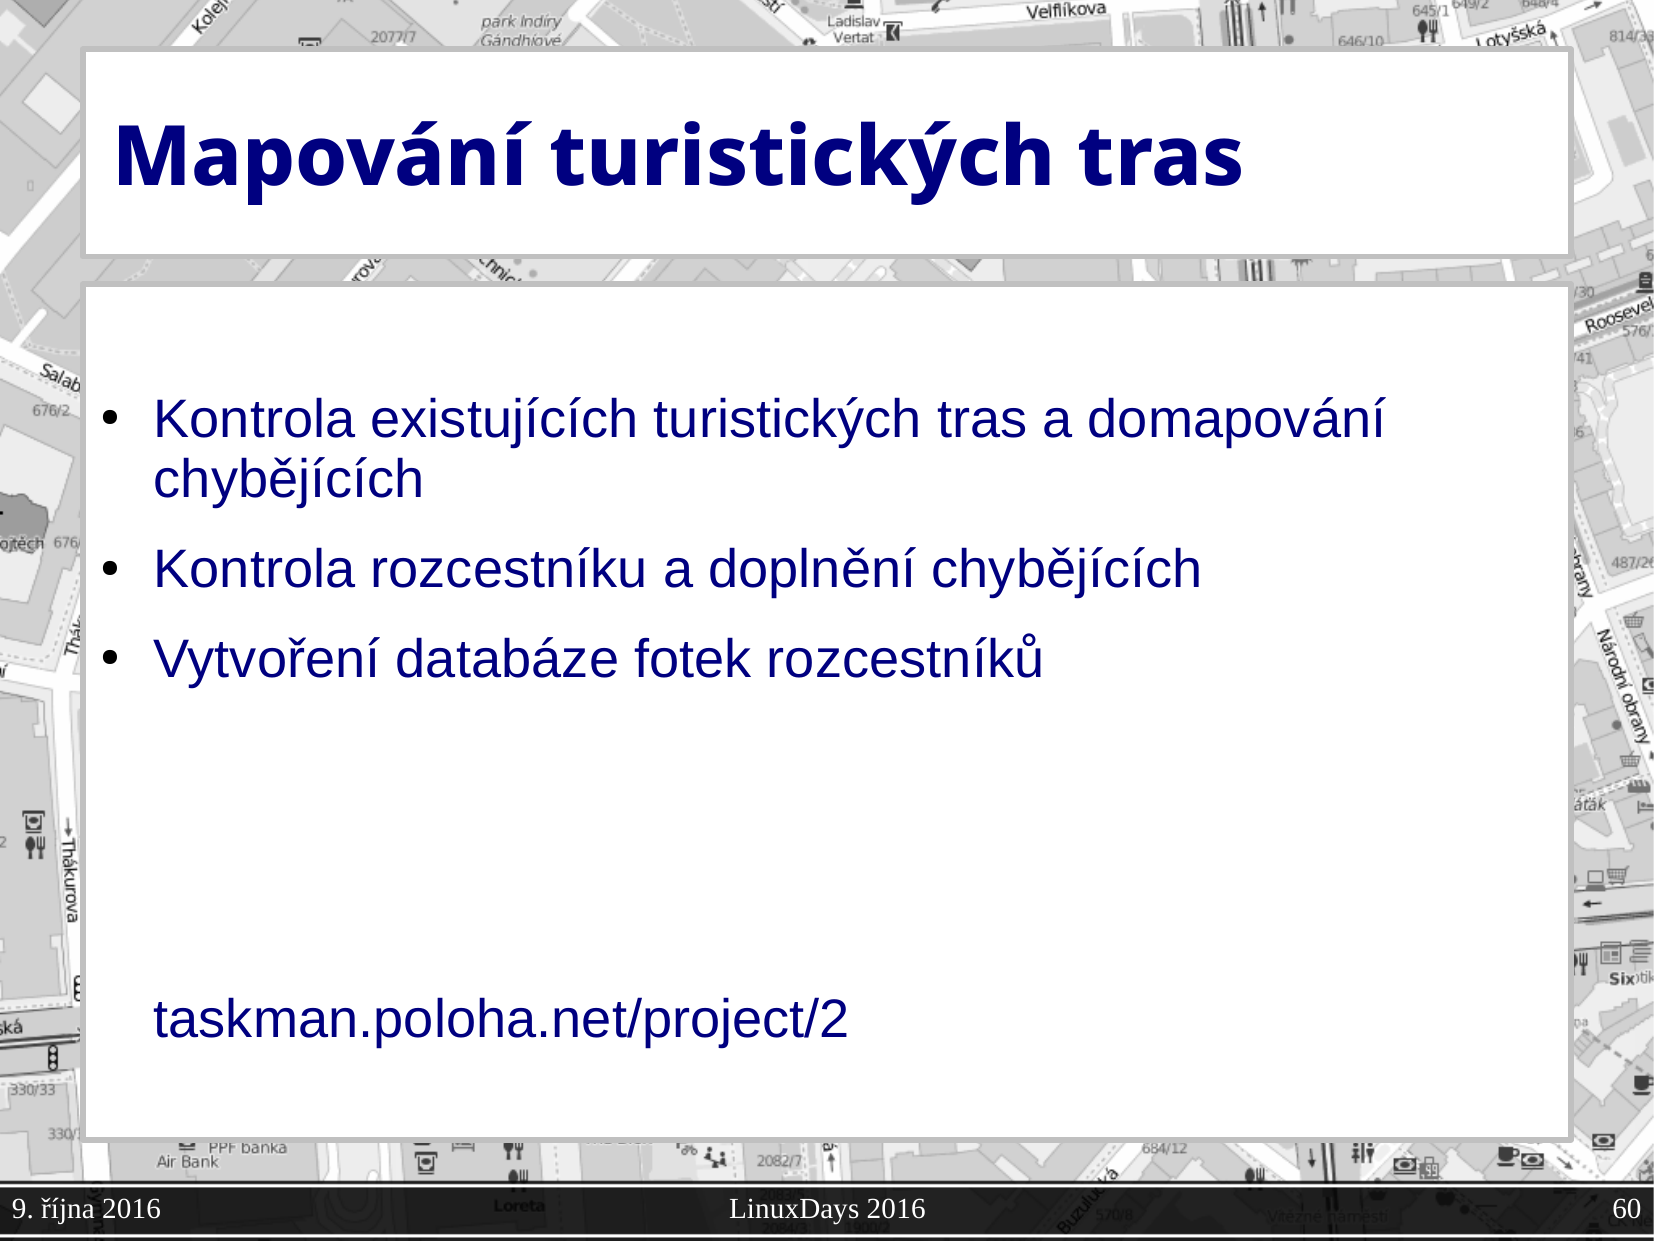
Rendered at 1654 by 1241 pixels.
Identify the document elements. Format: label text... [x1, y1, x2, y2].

list Kontrola existujících turistických tras a domapování chybějících Kontrola rozcestníku a doplnění chybějících Vytvoření databáze fotek rozcestníků taskman.poloha.net/project/2 [82, 284, 1571, 1140]
title Mapování turistických tras [82, 49, 1571, 257]
picture [0, 0, 1654, 1241]
